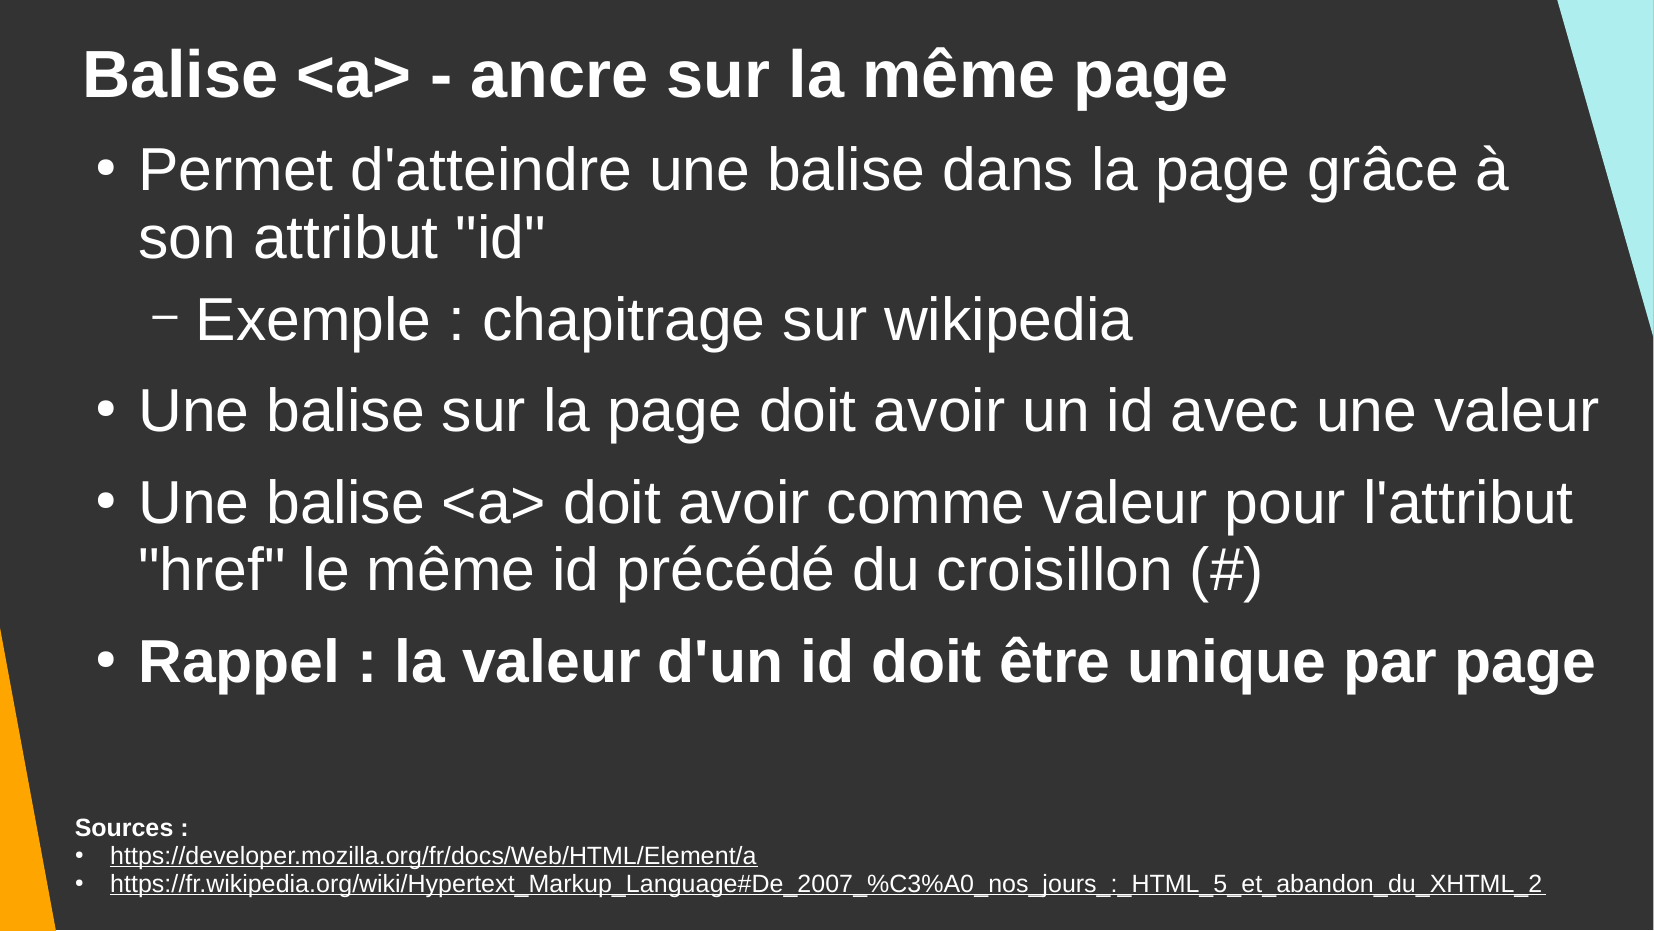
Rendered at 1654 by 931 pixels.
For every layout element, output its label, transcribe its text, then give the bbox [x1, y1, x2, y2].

text_box Sources : https://developer.mozilla.org/fr/docs/Web/HTML/Element/a https://fr.wikipedia.org/wiki/Hypertext_Markup_Language#De_2007_%C3%A0_nos_jours_:_HTML_5_et_abandon_du_XHTML_2 [60, 806, 1642, 931]
title Balise <a> - ancre sur la même page [82, 37, 1571, 114]
list Permet d'atteindre une balise dans la page grâce à son attribut "id" Exemple : chapitrage sur wikipedia Une balise sur la page doit avoir un id avec une valeur Une balise <a> doit avoir comme valeur pour l'attribut "href" le même id précédé du croisillon (#) Rappel : la valeur d'un id doit être unique par page [80, 135, 1605, 709]
text_box [1557, 0, 1654, 340]
text_box [0, 627, 56, 931]
